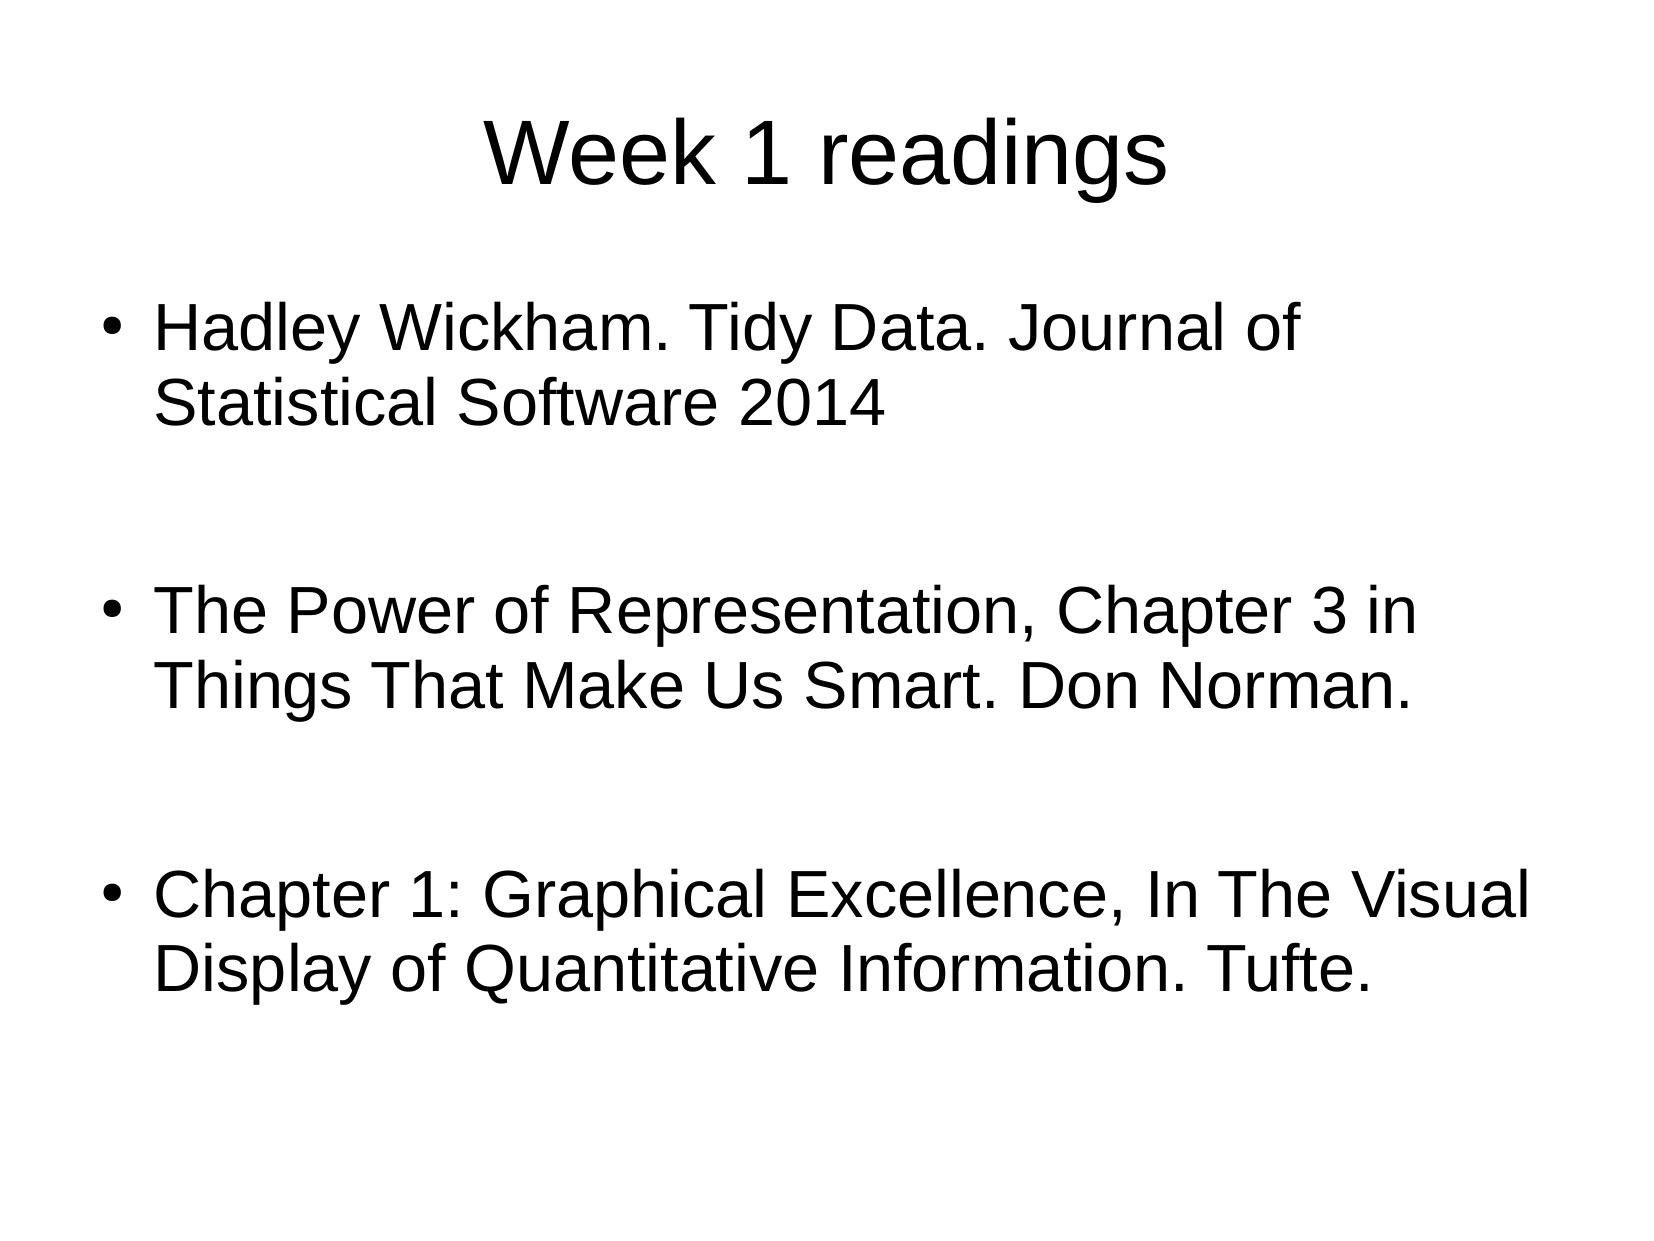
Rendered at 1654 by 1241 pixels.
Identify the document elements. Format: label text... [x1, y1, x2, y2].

title Week 1 readings [82, 49, 1571, 257]
list Hadley Wickham. Tidy Data. Journal of Statistical Software 2014 The Power of Representation, Chapter 3 in Things That Make Us Smart. Don Norman. Chapter 1: Graphical Excellence, In The Visual Display of Quantitative Information. Tufte. [82, 290, 1571, 1109]
